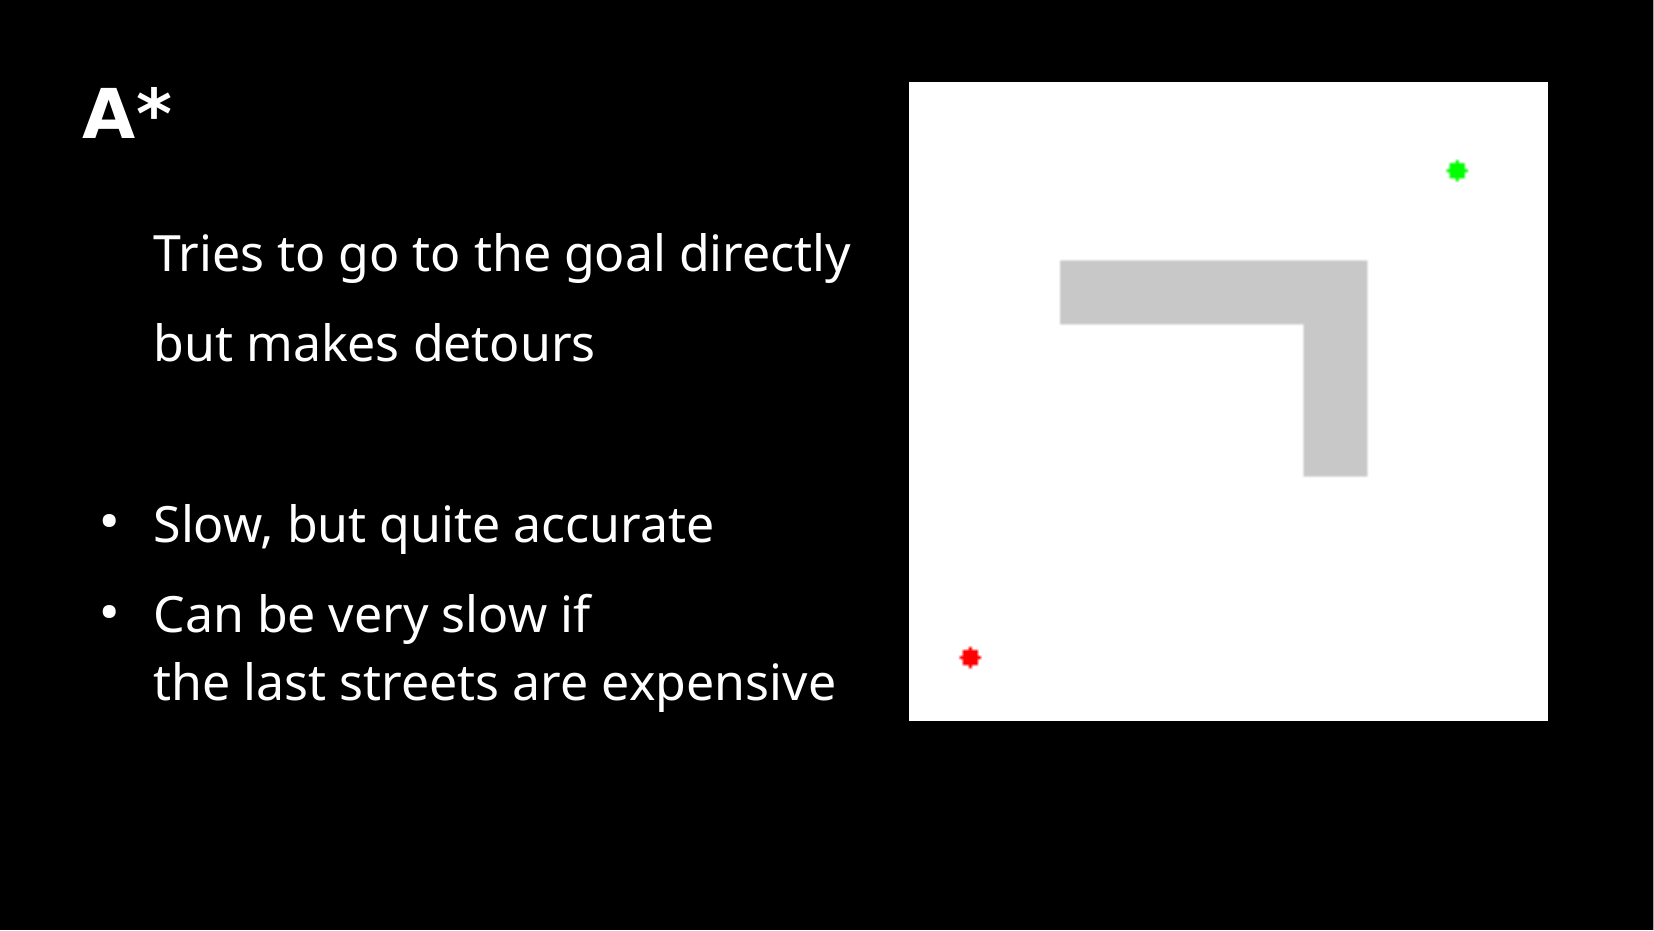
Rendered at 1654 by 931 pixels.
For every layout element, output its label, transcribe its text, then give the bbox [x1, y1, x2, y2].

list Tries to go to the goal directly but makes detours Slow, but quite accurate Can be very slow if the last streets are expensive [82, 217, 1571, 758]
picture [909, 82, 1548, 721]
title A* [82, 37, 1571, 193]
